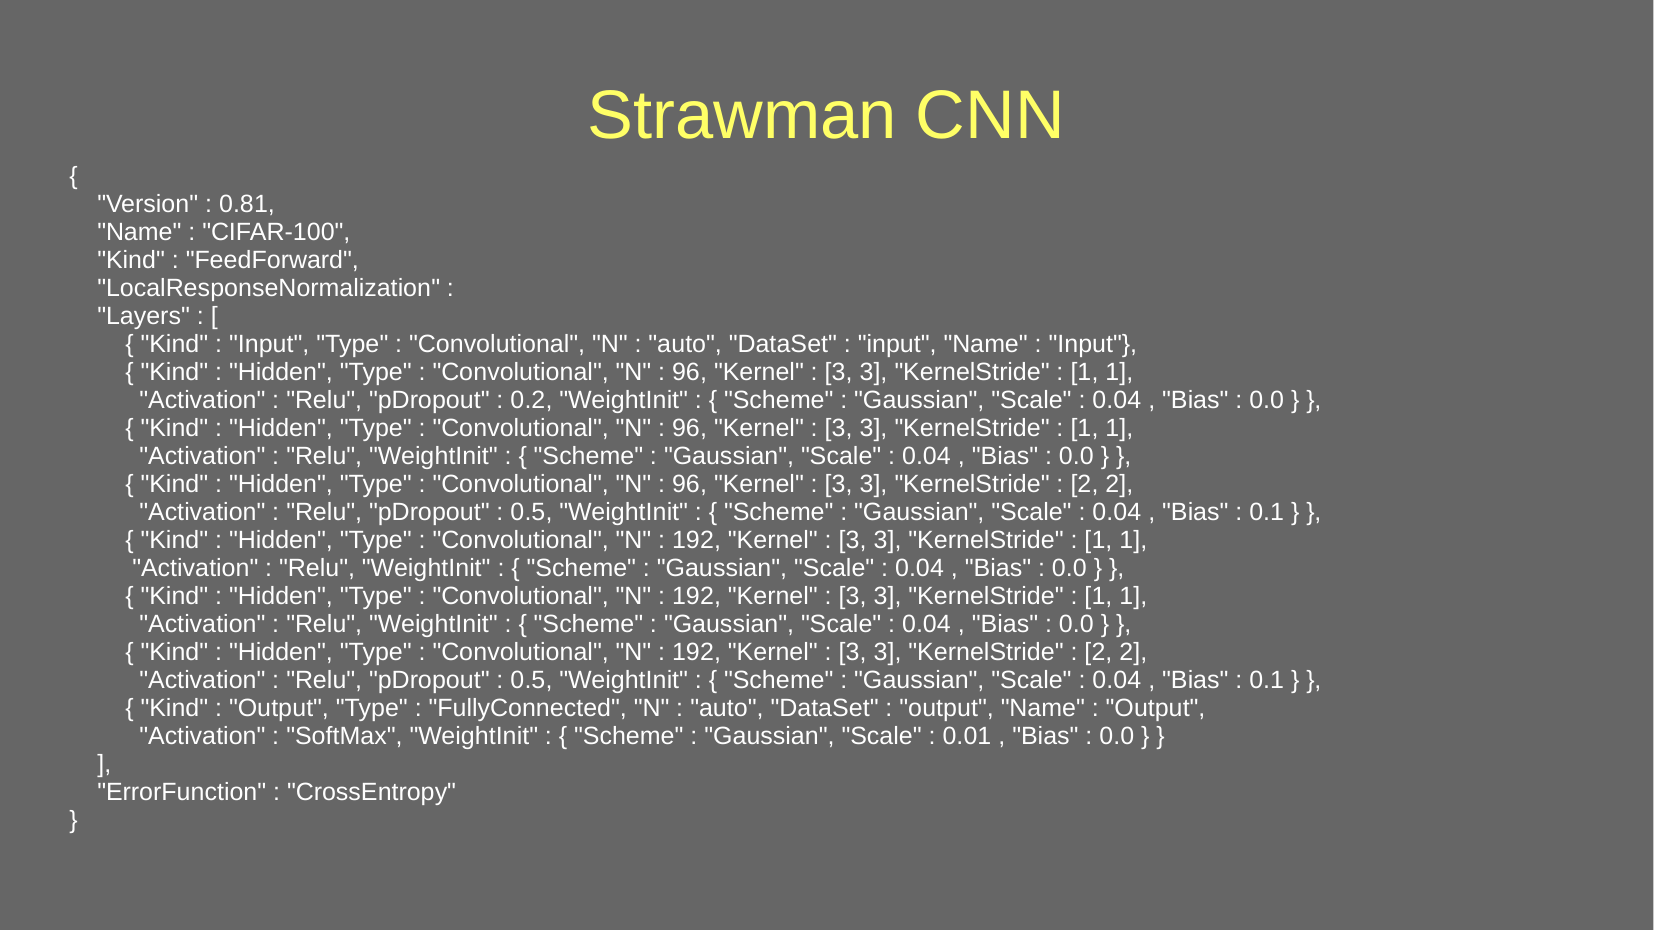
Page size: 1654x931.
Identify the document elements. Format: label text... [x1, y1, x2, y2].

title Strawman CNN [82, 36, 1571, 154]
text_box { "Version" : 0.81, "Name" : "CIFAR-100", "Kind" : "FeedForward", "LocalResponseNormalization" : "Layers" : [ { "Kind" : "Input", "Type" : "Convolutional", "N" : "auto", "DataSet" : "input", "Name" : "Input"}, { "Kind" : "Hidden", "Type" : "Convolutional", "N" : 96, "Kernel" : [3, 3], "KernelStride" : [1, 1], "Activation" : "Relu", "pDropout" : 0.2, "WeightInit" : { "Scheme" : "Gaussian", "Scale" : 0.04 , "Bias" : 0.0 } }, { "Kind" : "Hidden", "Type" : "Convolutional", "N" : 96, "Kernel" : [3, 3], "KernelStride" : [1, 1], "Activation" : "Relu", "WeightInit" : { "Scheme" : "Gaussian", "Scale" : 0.04 , "Bias" : 0.0 } }, { "Kind" : "Hidden", "Type" : "Convolutional", "N" : 96, "Kernel" : [3, 3], "KernelStride" : [2, 2], "Activation" : "Relu", "pDropout" : 0.5, "WeightInit" : { "Scheme" : "Gaussian", "Scale" : 0.04 , "Bias" : 0.1 } }, { "Kind" : "Hidden", "Type" : "Convolutional", "N" : 192, "Kernel" : [3, 3], "KernelStride" : [1, 1], "Activation" : "Relu", "WeightInit" : { "Scheme" : "Gaussian", "Scale" : 0.04 , "Bias" : 0.0 } }, { "Kind" : "Hidden", "Type" : "Convolutional", "N" : 192, "Kernel" : [3, 3], "KernelStride" : [1, 1], "Activation" : "Relu", "WeightInit" : { "Scheme" : "Gaussian", "Scale" : 0.04 , "Bias" : 0.0 } }, { "Kind" : "Hidden", "Type" : "Convolutional", "N" : 192, "Kernel" : [3, 3], "KernelStride" : [2, 2], "Activation" : "Relu", "pDropout" : 0.5, "WeightInit" : { "Scheme" : "Gaussian", "Scale" : 0.04 , "Bias" : 0.1 } }, { "Kind" : "Output", "Type" : "FullyConnected", "N" : "auto", "DataSet" : "output", "Name" : "Output", "Activation" : "SoftMax", "WeightInit" : { "Scheme" : "Gaussian", "Scale" : 0.01 , "Bias" : 0.0 } } ], "ErrorFunction" : "CrossEntropy" } [54, 154, 1654, 881]
